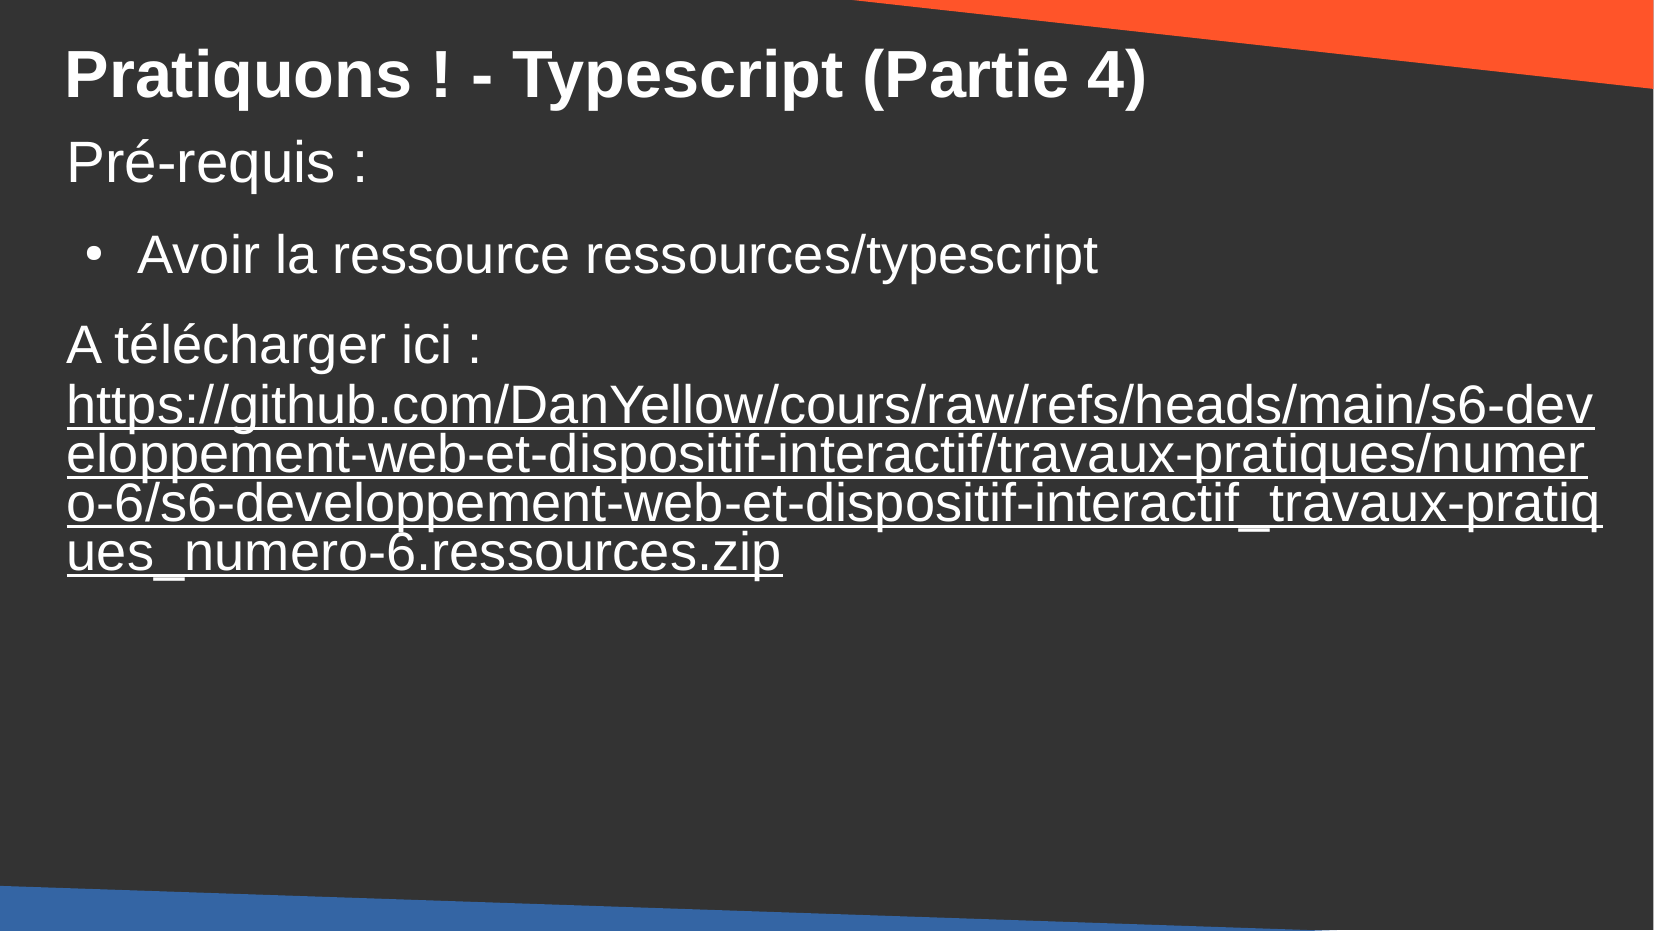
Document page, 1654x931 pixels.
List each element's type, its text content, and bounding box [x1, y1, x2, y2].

text_box [0, 885, 1337, 931]
text_box [852, 0, 1654, 89]
list Pré-requis : Avoir la ressource ressources/typescript A télécharger ici : https://github.com/DanYellow/cours/raw/refs/heads/main/s6-developpement-web-et-dispositif-interactif/travaux-pratiques/numero-6/s6-developpement-web-et-dispositif-interactif_travaux-pratiques_numero-6.ressources.zip [66, 129, 1606, 715]
title Pratiquons ! - Typescript (Partie 4) [64, 37, 1553, 114]
